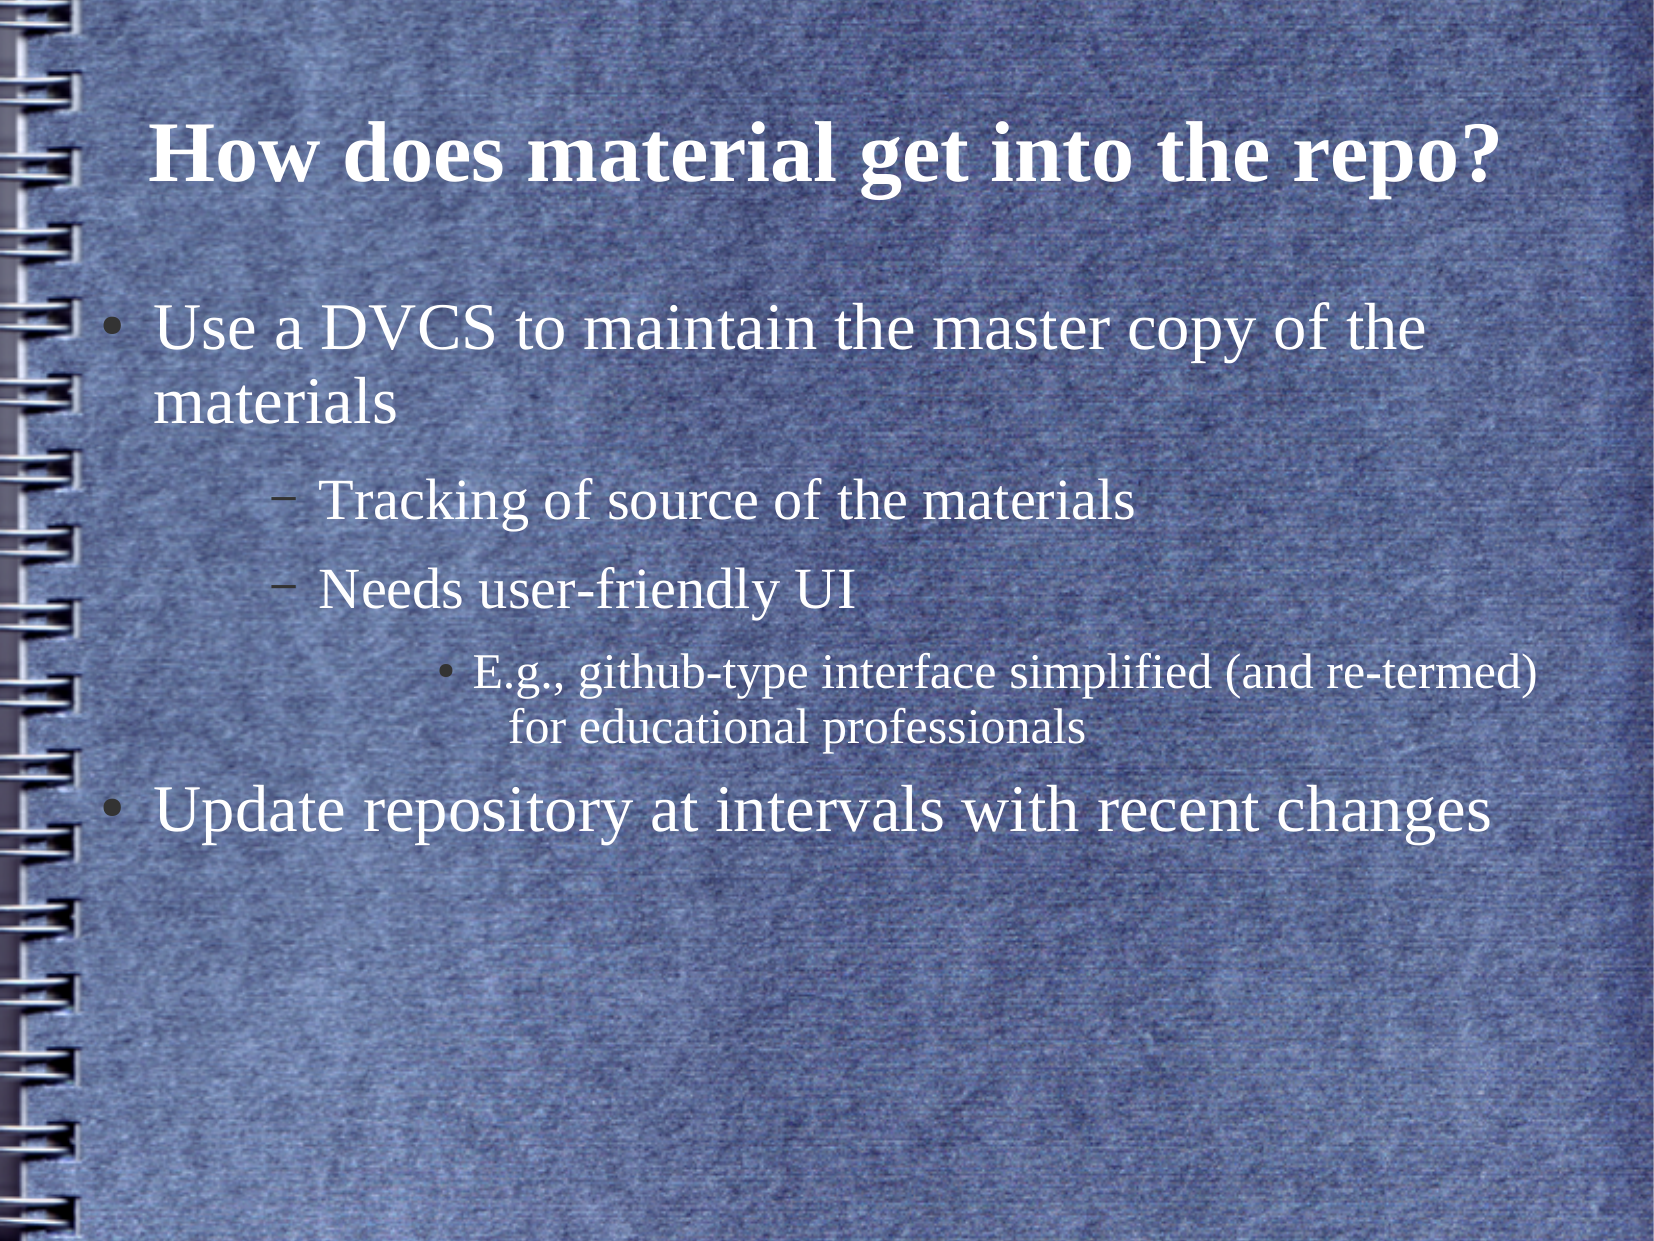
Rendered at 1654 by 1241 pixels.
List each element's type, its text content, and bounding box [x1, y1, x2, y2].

list Use a DVCS to maintain the master copy of the materials Tracking of source of the materials Needs user-friendly UI E.g., github-type interface simplified (and re-termed) for educational professionals Update repository at intervals with recent changes [82, 290, 1571, 1109]
picture [0, 0, 1654, 1241]
title How does material get into the repo? [82, 49, 1571, 257]
